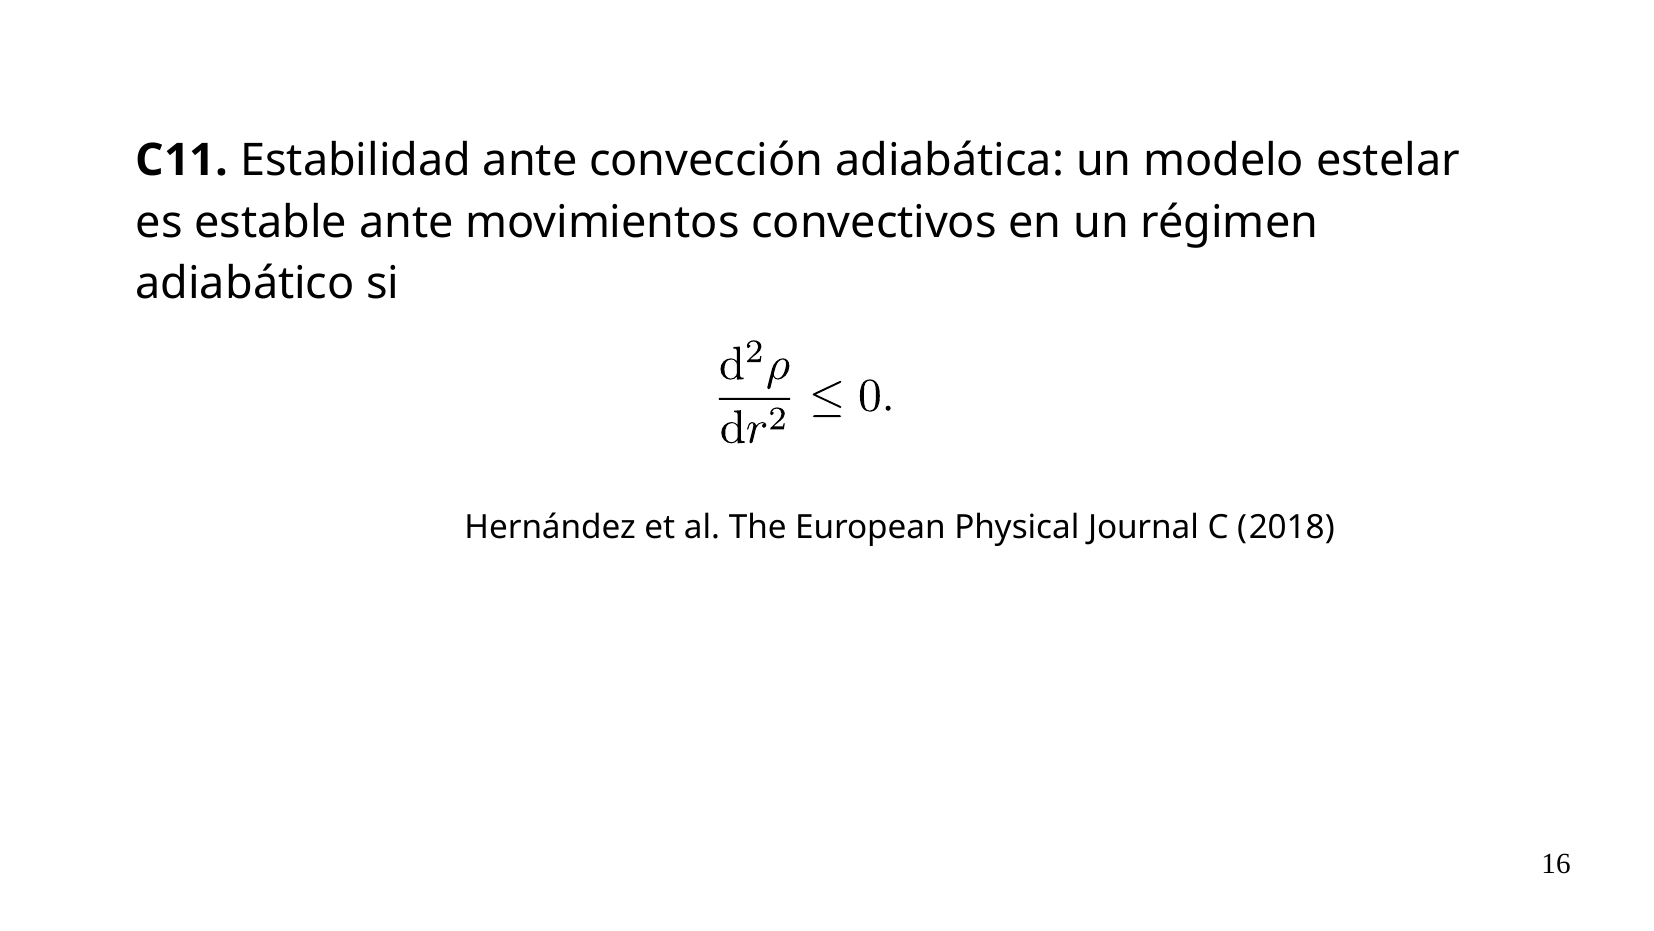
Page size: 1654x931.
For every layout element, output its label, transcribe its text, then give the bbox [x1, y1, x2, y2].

list C11. Estabilidad ante convección adiabática: un modelo estelar es estable ante movimientos convectivos en un régimen adiabático si [71, 127, 1561, 314]
text_box [718, 340, 891, 444]
text_box Hernández et al. The European Physical Journal C (2018) [449, 495, 1357, 556]
